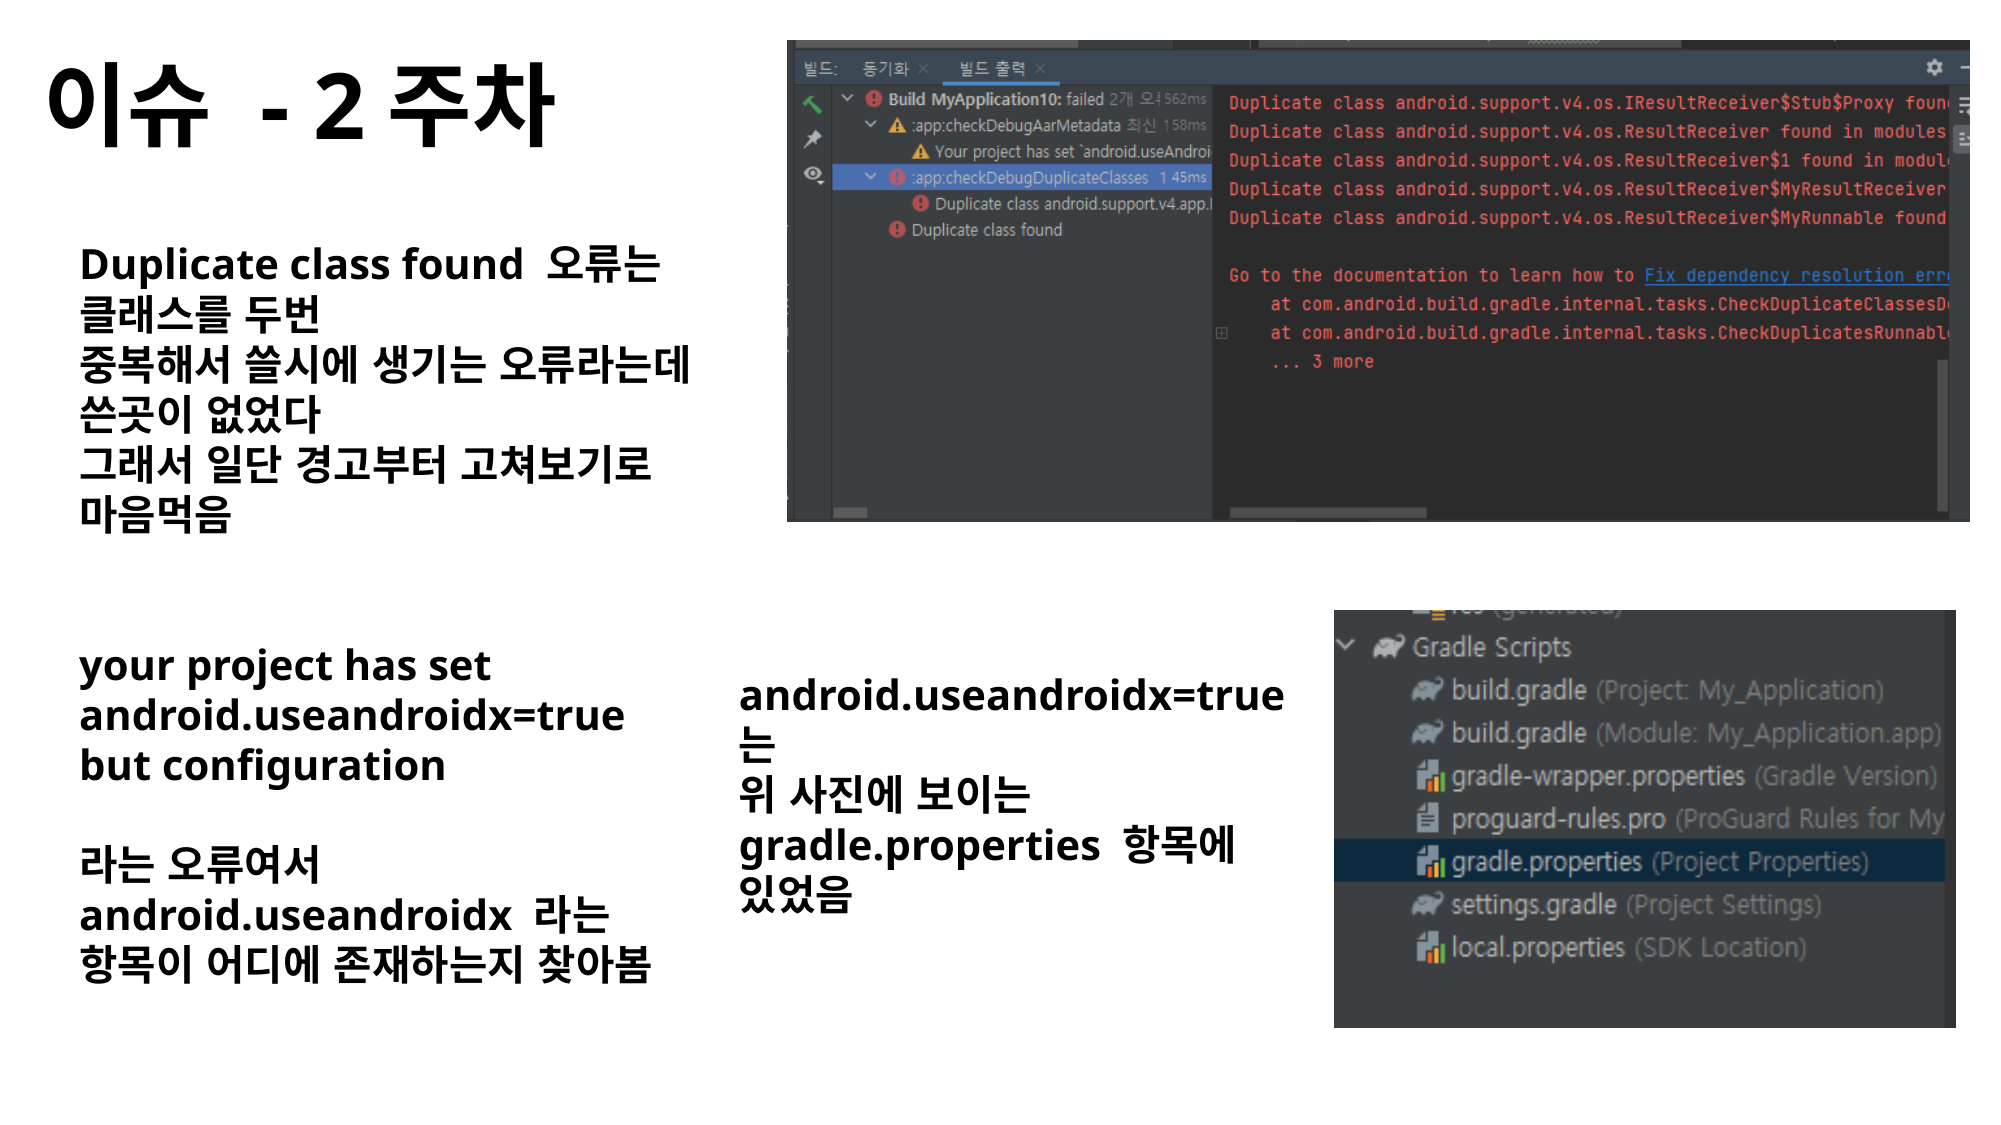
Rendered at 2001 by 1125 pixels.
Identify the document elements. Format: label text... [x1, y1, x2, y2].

text_box 이슈 - 2주차 [28, 40, 649, 167]
picture [1334, 610, 1956, 1029]
picture [787, 40, 1970, 522]
text_box Duplicate class found 오류는 클래스를 두번 중복해서 쓸시에 생기는 오류라는데 쓴곳이 없었다 그래서 일단 경고부터 고쳐보기로 마음먹음 your project has set android.useandroidx=true but configuration 라는 오류여서 android.useandroidx 라는 항목이 어디에 존재하는지 찾아봄 [64, 230, 724, 1004]
text_box android.useandroidx=true는 위 사진에 보이는 gradle.properties 항목에 있었음 [723, 661, 1316, 879]
